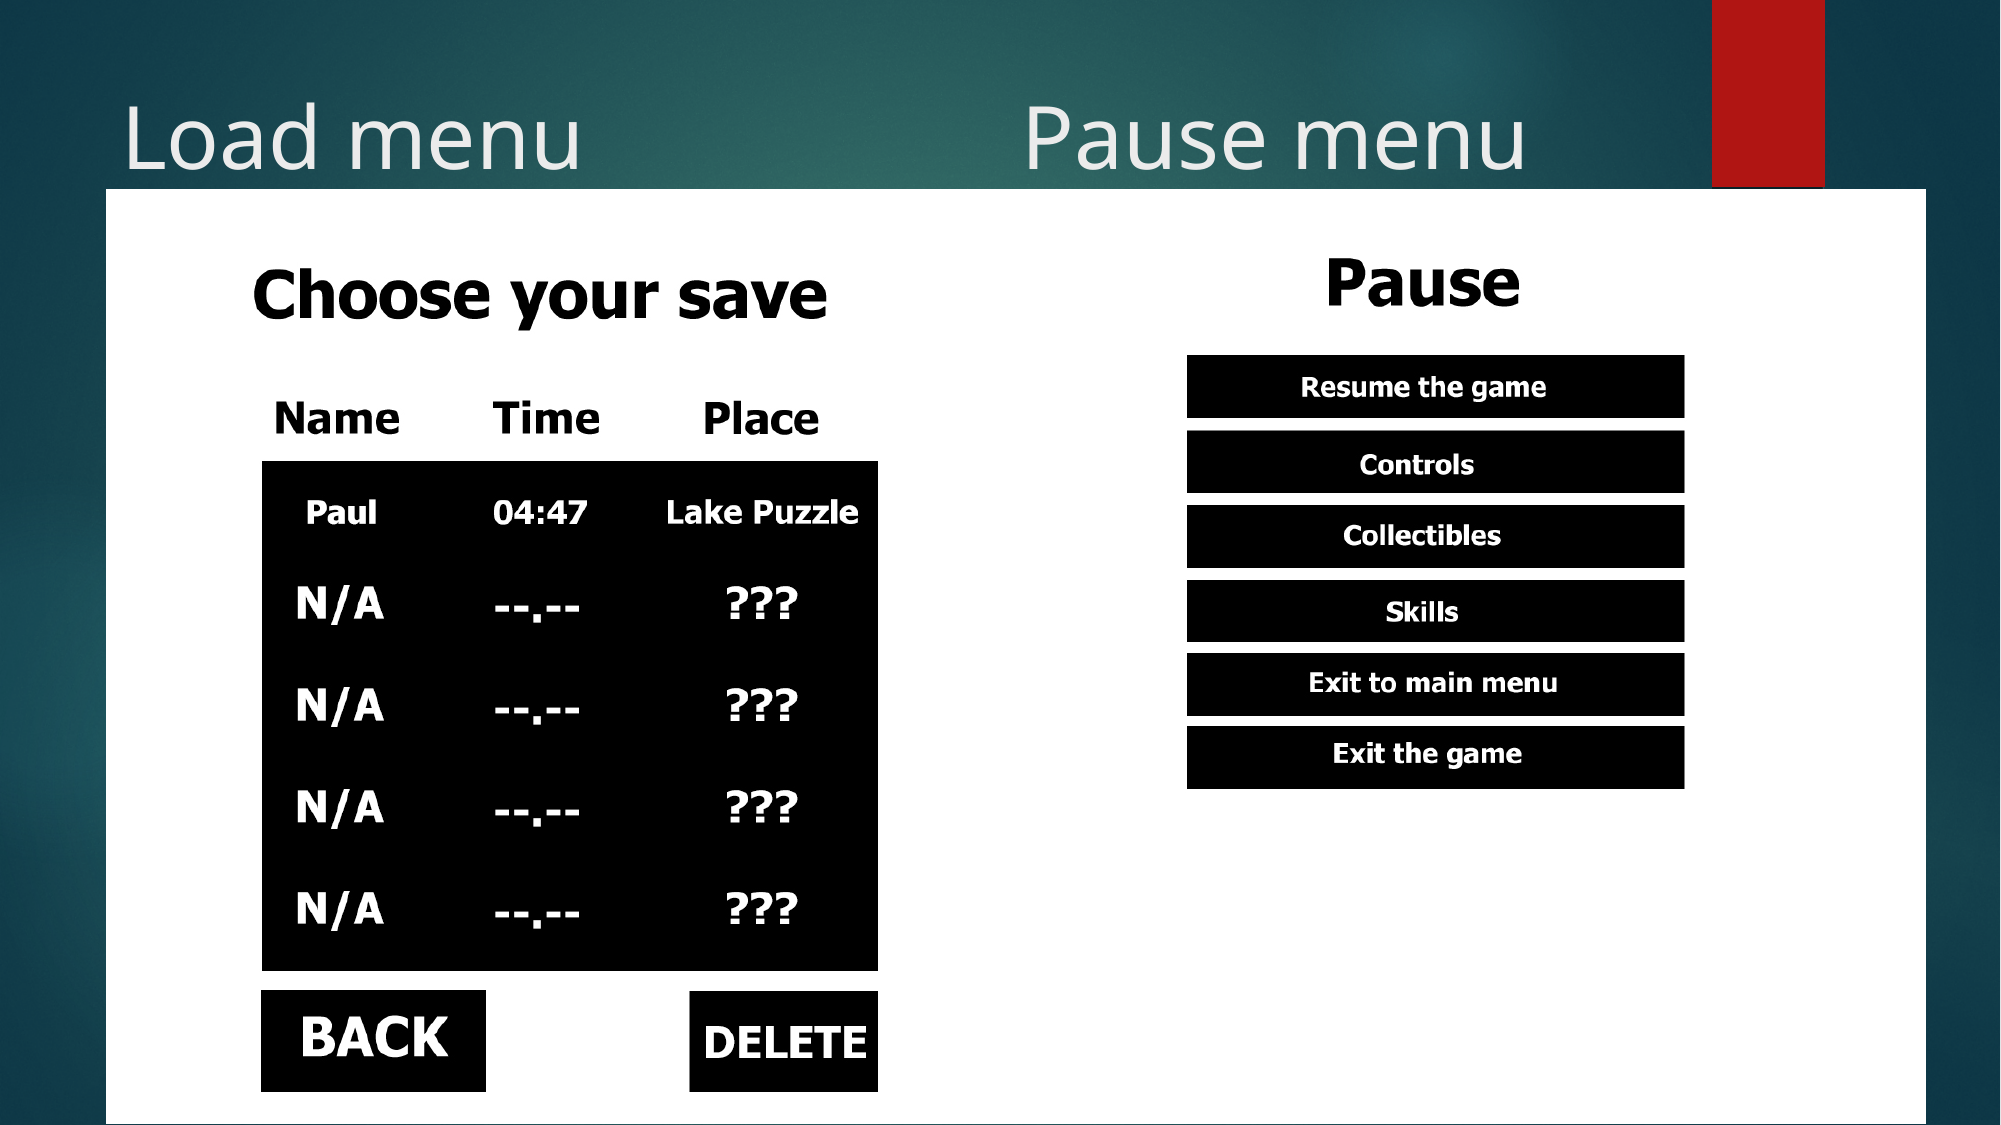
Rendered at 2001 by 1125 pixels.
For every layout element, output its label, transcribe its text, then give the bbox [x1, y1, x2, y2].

picture [106, 189, 1926, 1124]
title Load menu Pause menu [106, 74, 1649, 189]
